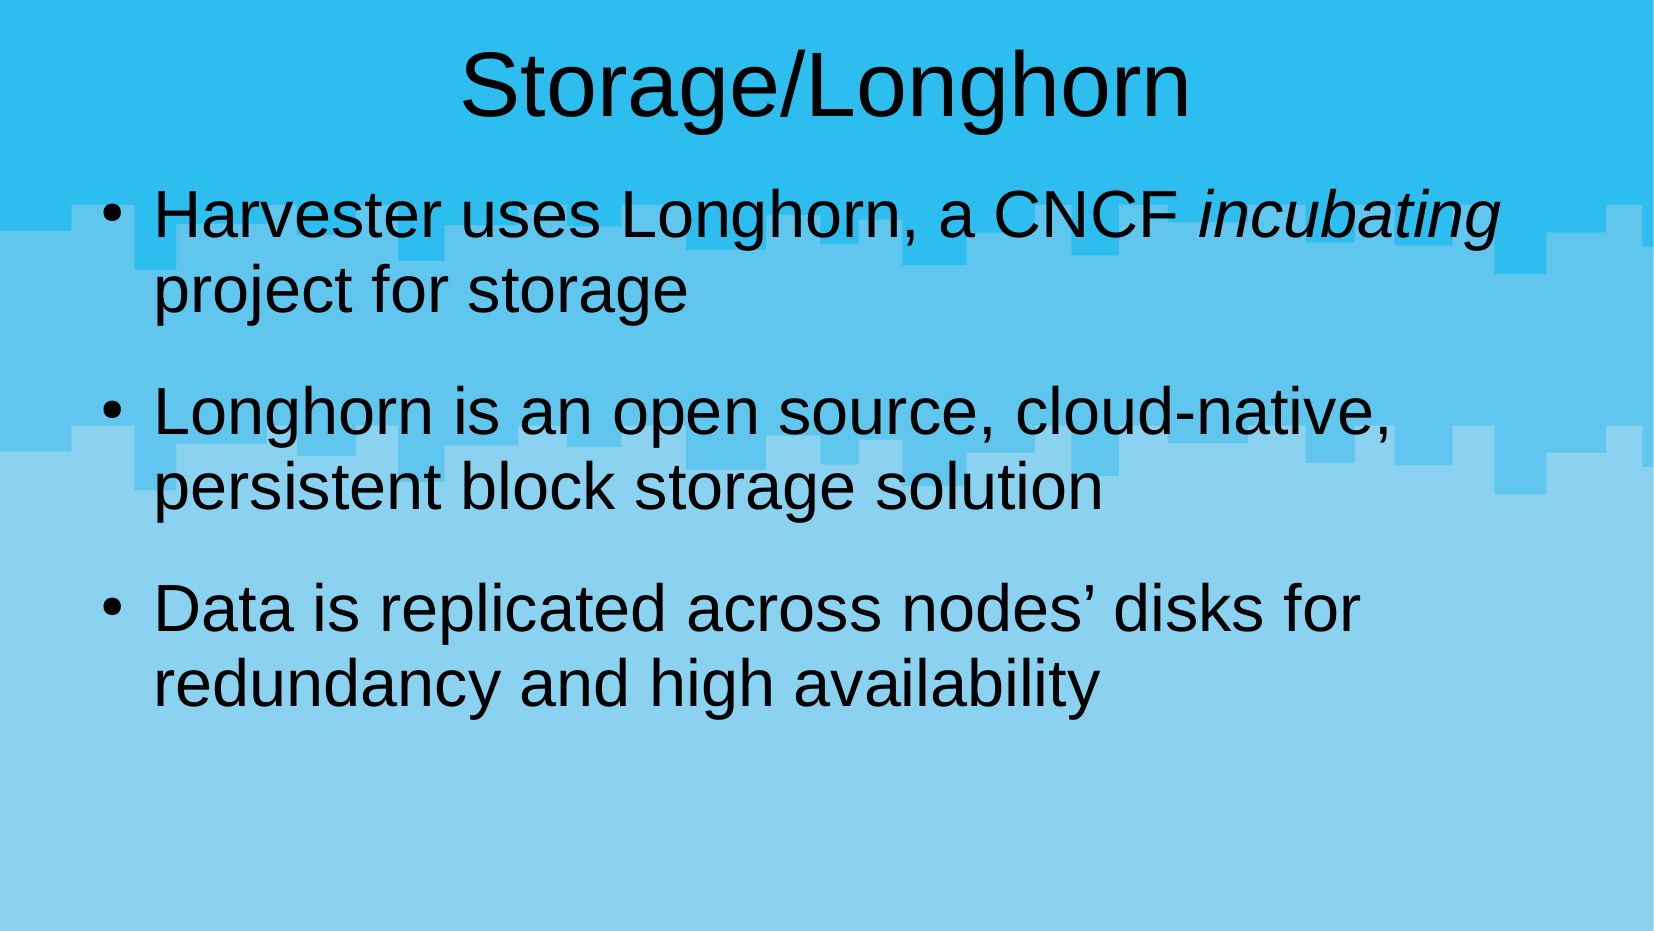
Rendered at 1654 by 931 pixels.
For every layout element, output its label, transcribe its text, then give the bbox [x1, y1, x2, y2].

picture [0, 0, 1654, 931]
list Harvester uses Longhorn, a CNCF incubating project for storage Longhorn is an open source, cloud-native, persistent block storage solution Data is replicated across nodes’ disks for redundancy and high availability [82, 177, 1571, 827]
title Storage/Longhorn [82, 7, 1571, 163]
